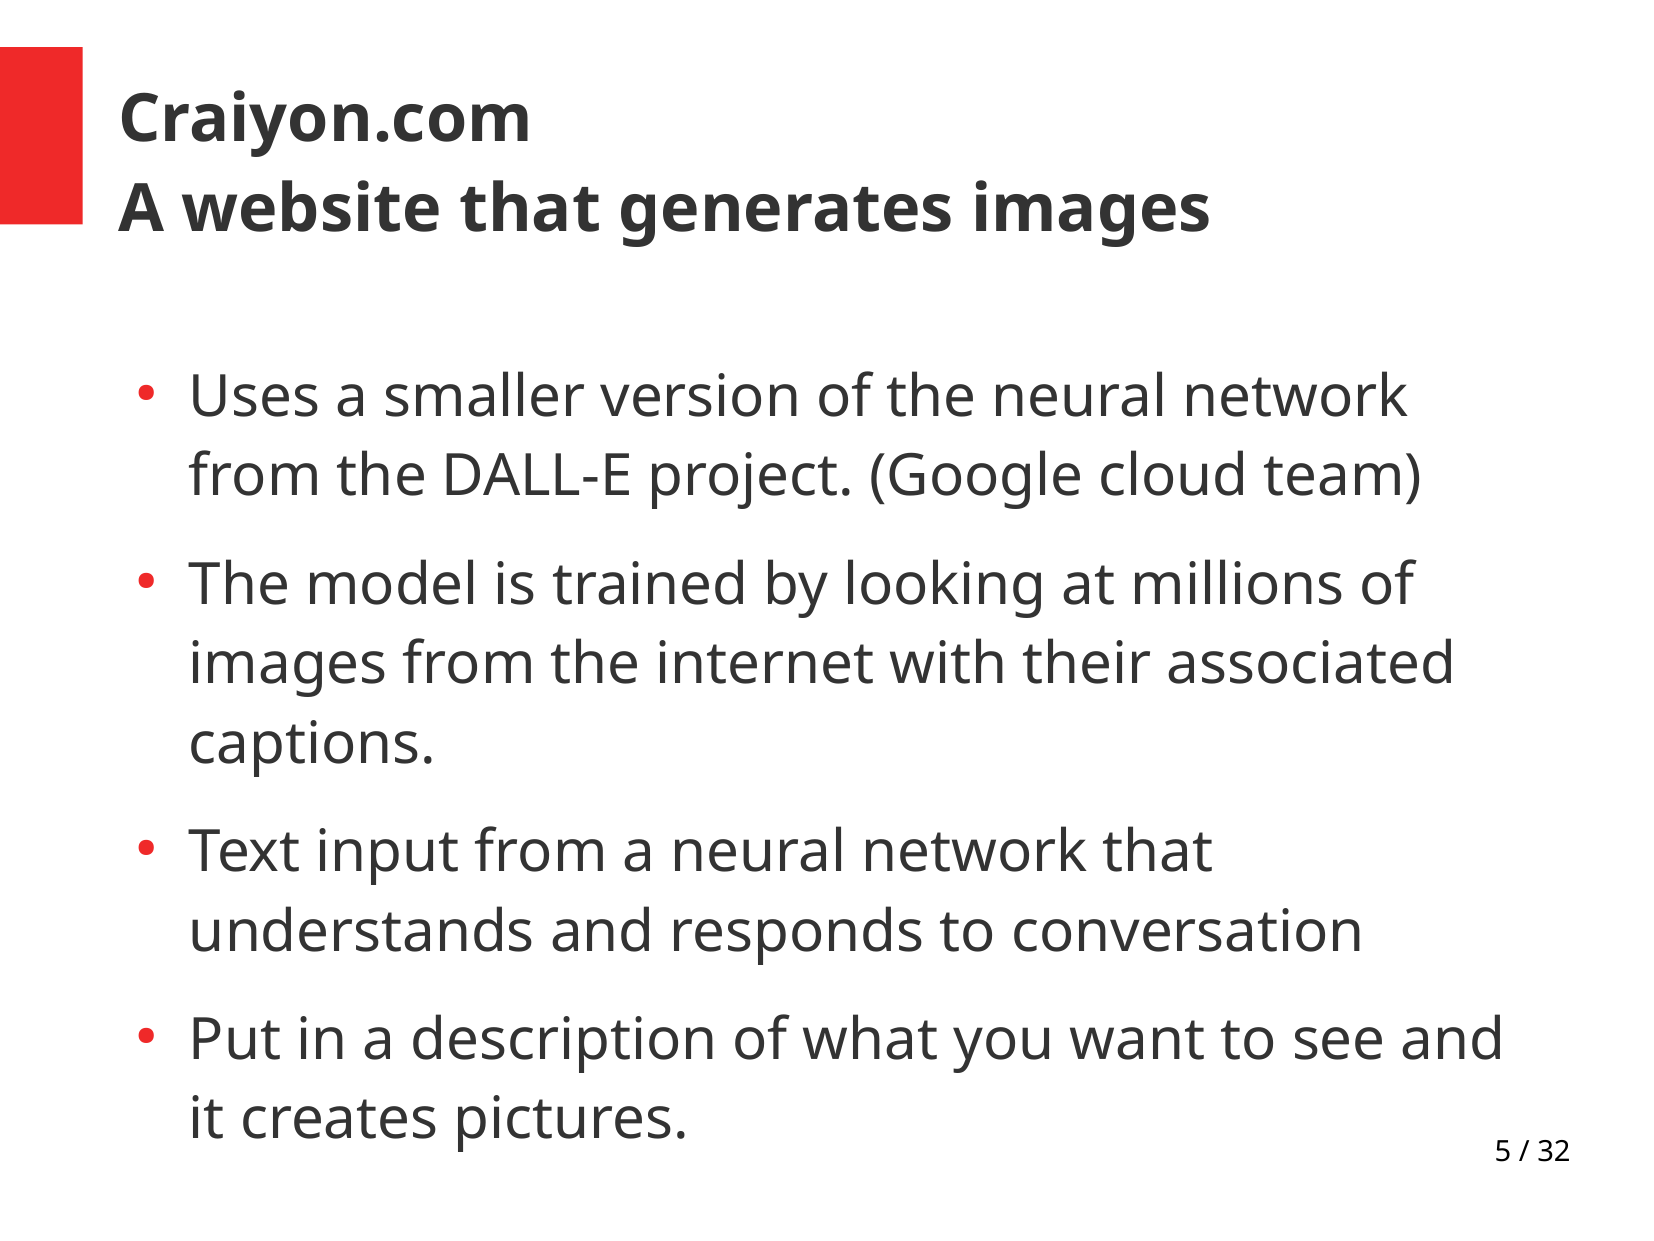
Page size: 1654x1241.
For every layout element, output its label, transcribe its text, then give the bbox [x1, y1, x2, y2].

title Craiyon.com A website that generates images [118, 56, 1571, 265]
list Uses a smaller version of the neural network from the DALL-E project. (Google cloud team) The model is trained by looking at millions of images from the internet with their associated captions. Text input from a neural network that understands and responds to conversation Put in a description of what you want to see and it creates pictures. [118, 354, 1536, 1074]
